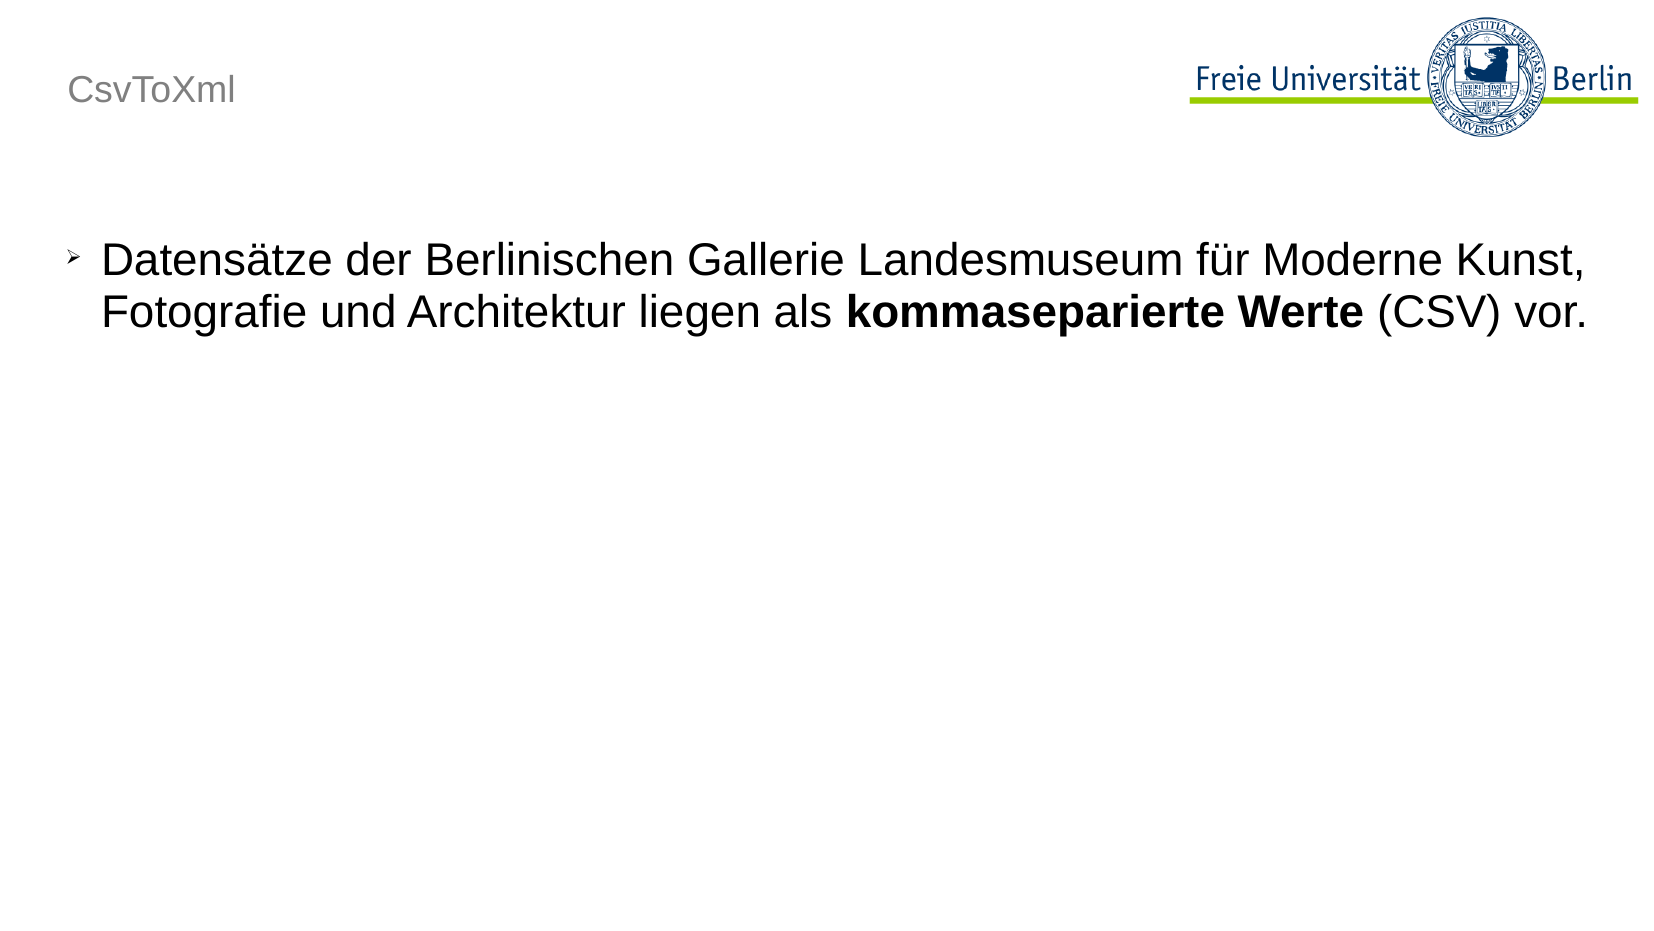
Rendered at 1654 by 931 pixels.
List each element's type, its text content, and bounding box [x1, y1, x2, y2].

text_box CsvToXml [52, 61, 251, 119]
text_box Datensätze der Berlinischen Gallerie Landesmuseum für Moderne Kunst, Fotografie und Architektur liegen als kommaseparierte Werte (CSV) vor. [50, 227, 1603, 345]
picture [1185, 11, 1642, 142]
